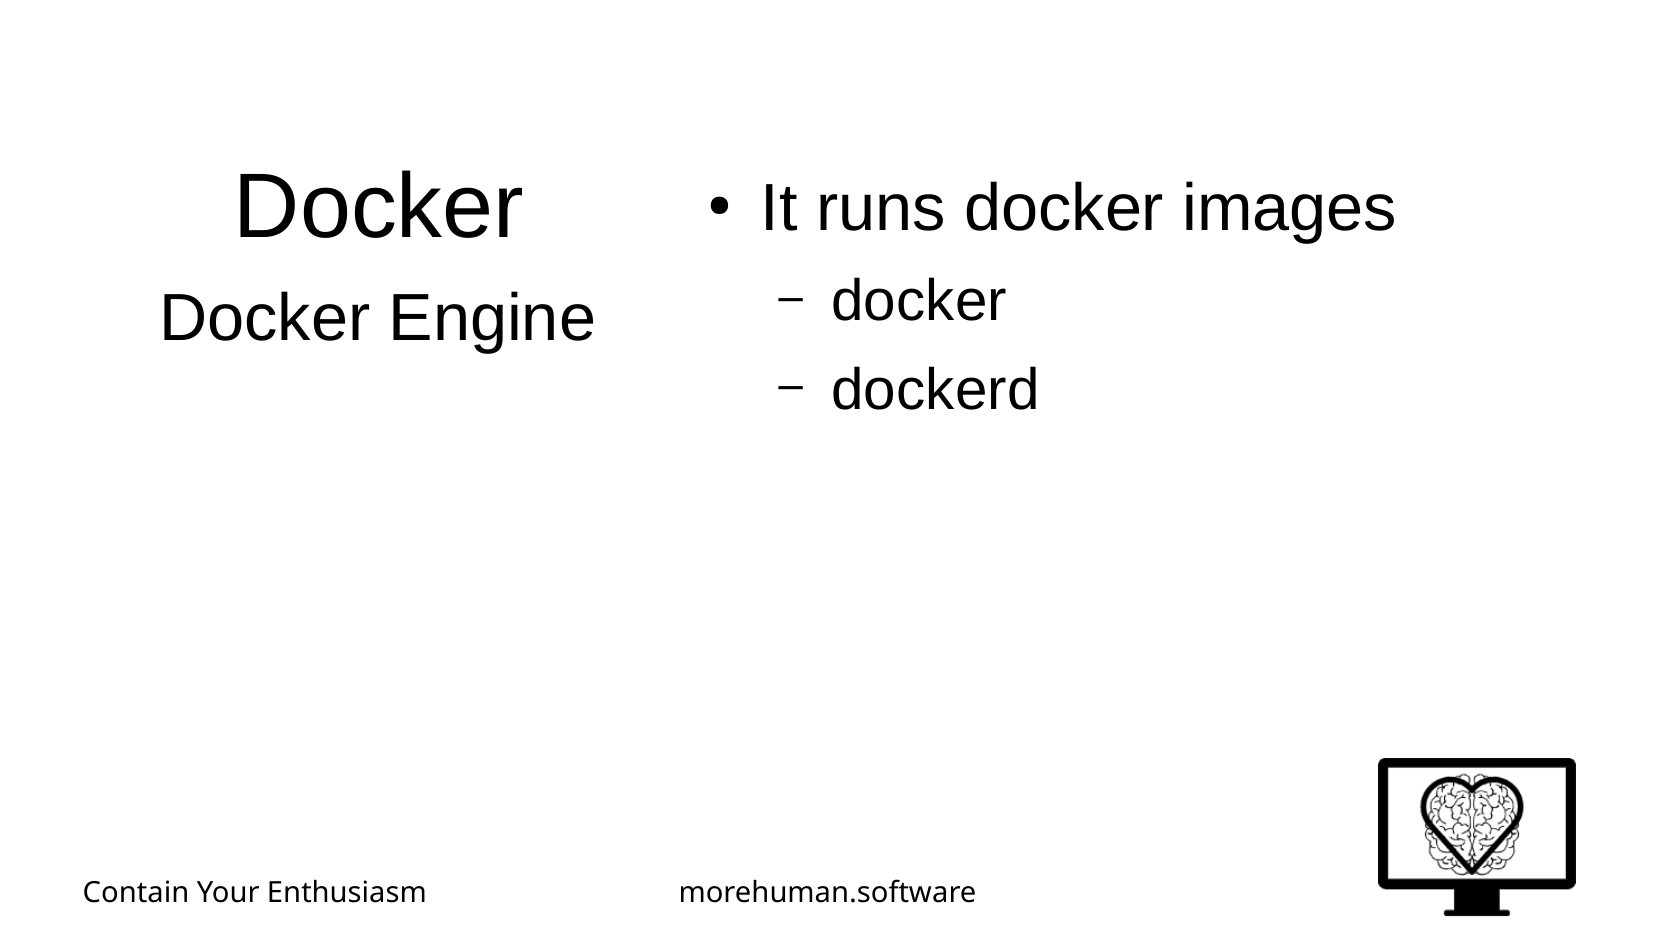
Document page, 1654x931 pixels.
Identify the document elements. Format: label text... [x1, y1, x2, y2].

title Docker [83, 154, 676, 371]
picture [1378, 758, 1576, 925]
text_box Docker Engine [81, 280, 674, 586]
list It runs docker images docker dockerd [690, 169, 1572, 545]
